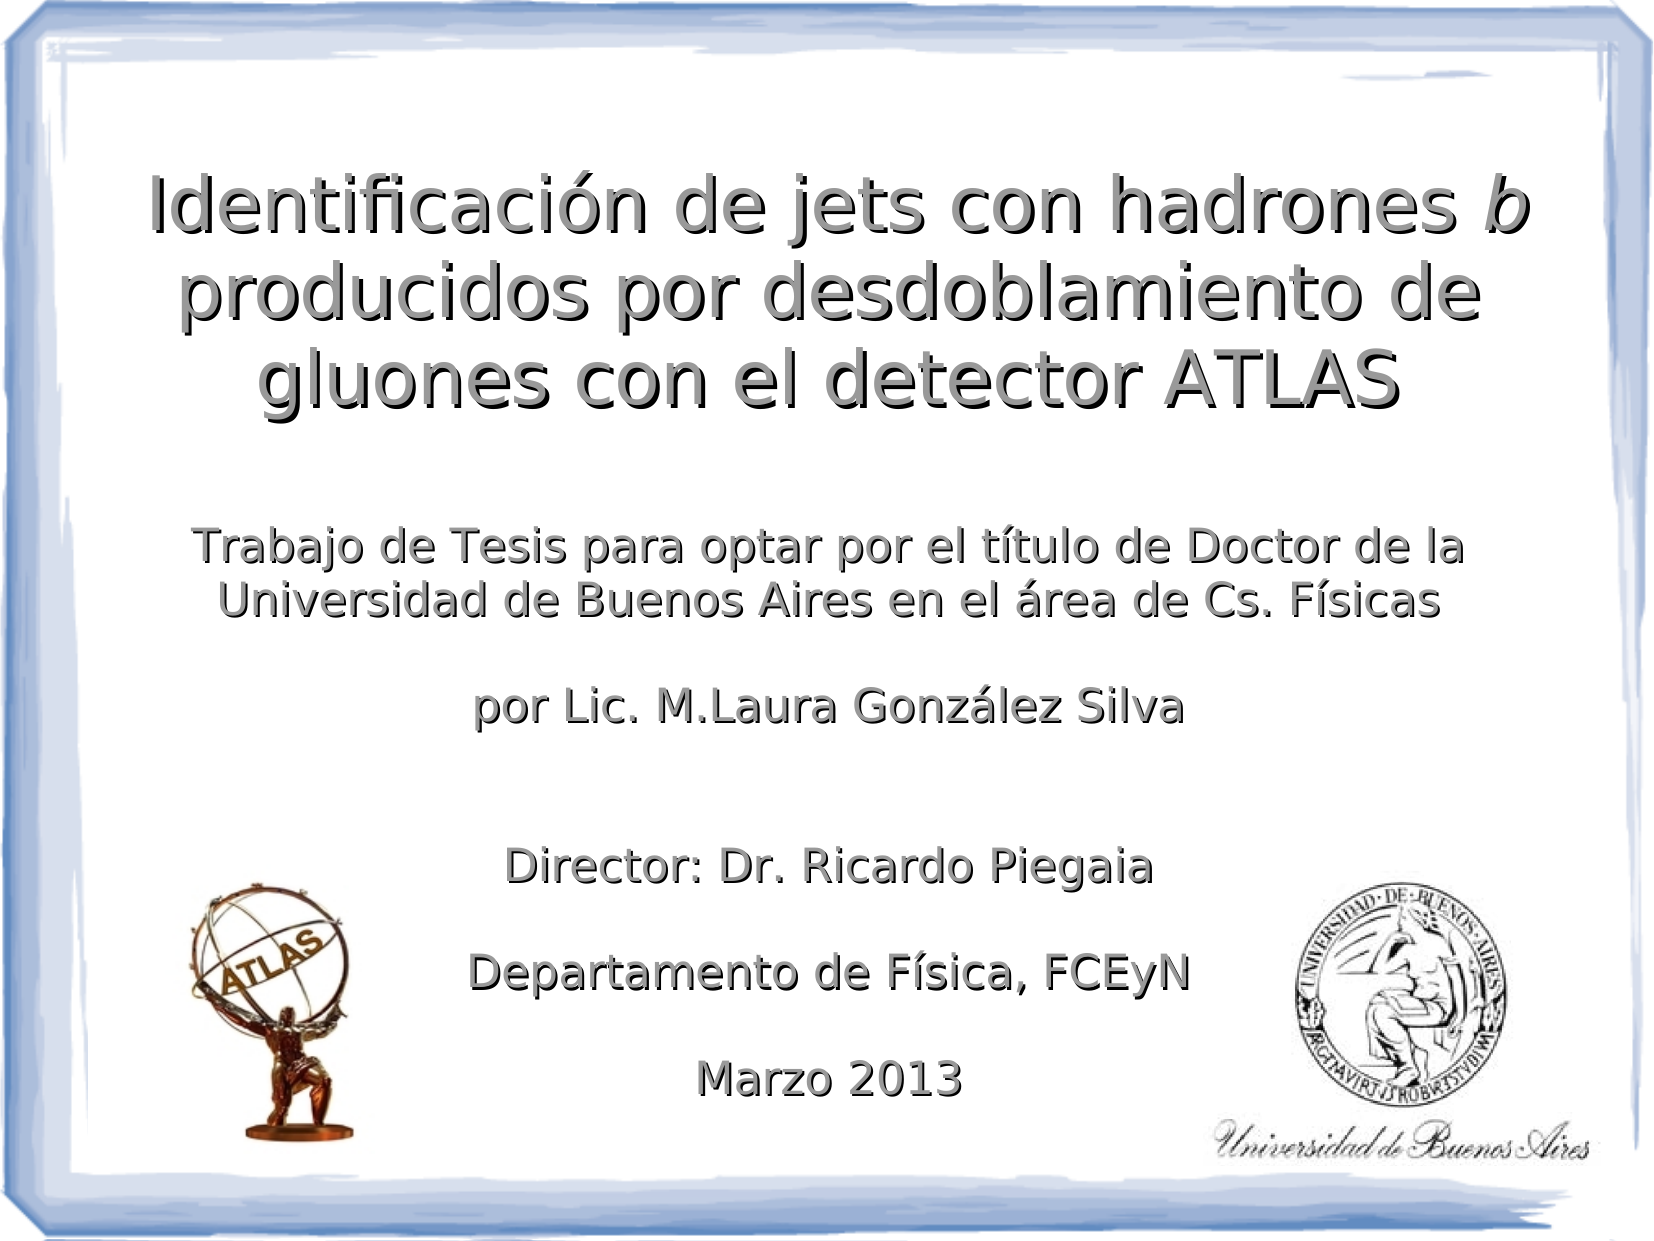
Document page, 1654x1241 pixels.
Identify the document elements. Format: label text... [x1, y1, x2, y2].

picture [0, 0, 1654, 1241]
title Identificación de jets con hadrones b producidos por desdoblamiento de gluones con el detector ATLAS Trabajo de Tesis para optar por el título de Doctor de la Universidad de Buenos Aires en el área de Cs. Físicas por Lic. M.Laura González Silva Director: Dr. Ricardo Piegaia Departamento de Física, FCEyN Marzo 2013 [25, 160, 1632, 1106]
